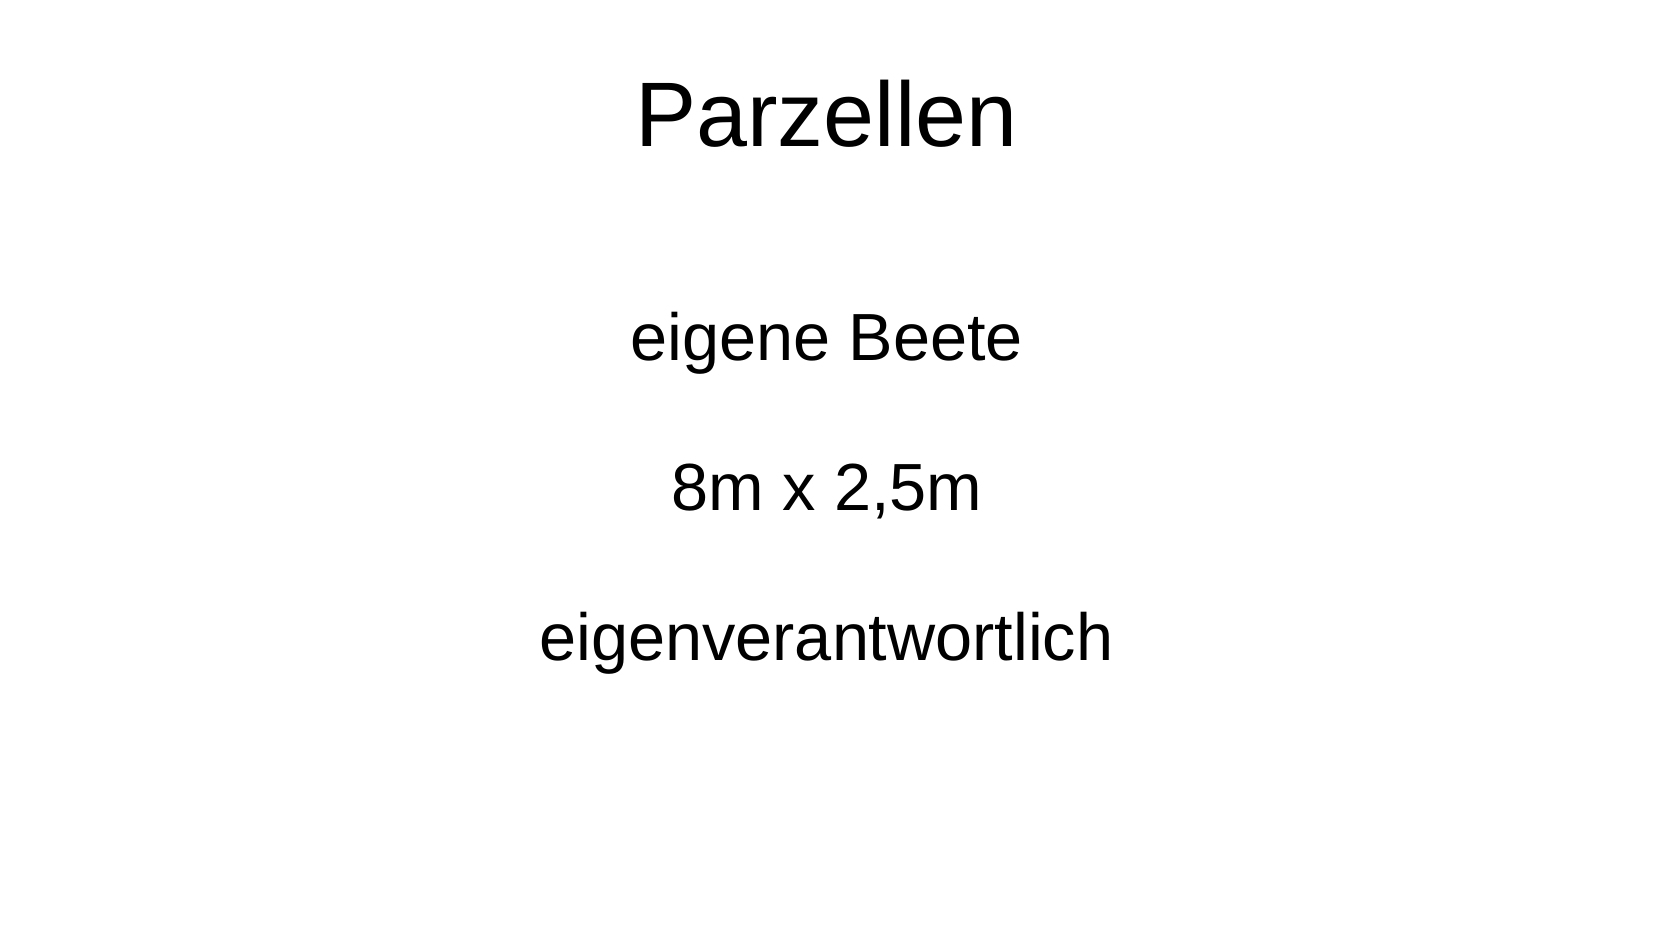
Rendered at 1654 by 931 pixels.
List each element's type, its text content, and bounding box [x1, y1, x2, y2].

title Parzellen [82, 37, 1571, 193]
subtitle eigene Beete 8m x 2,5m eigenverantwortlich [82, 217, 1571, 758]
